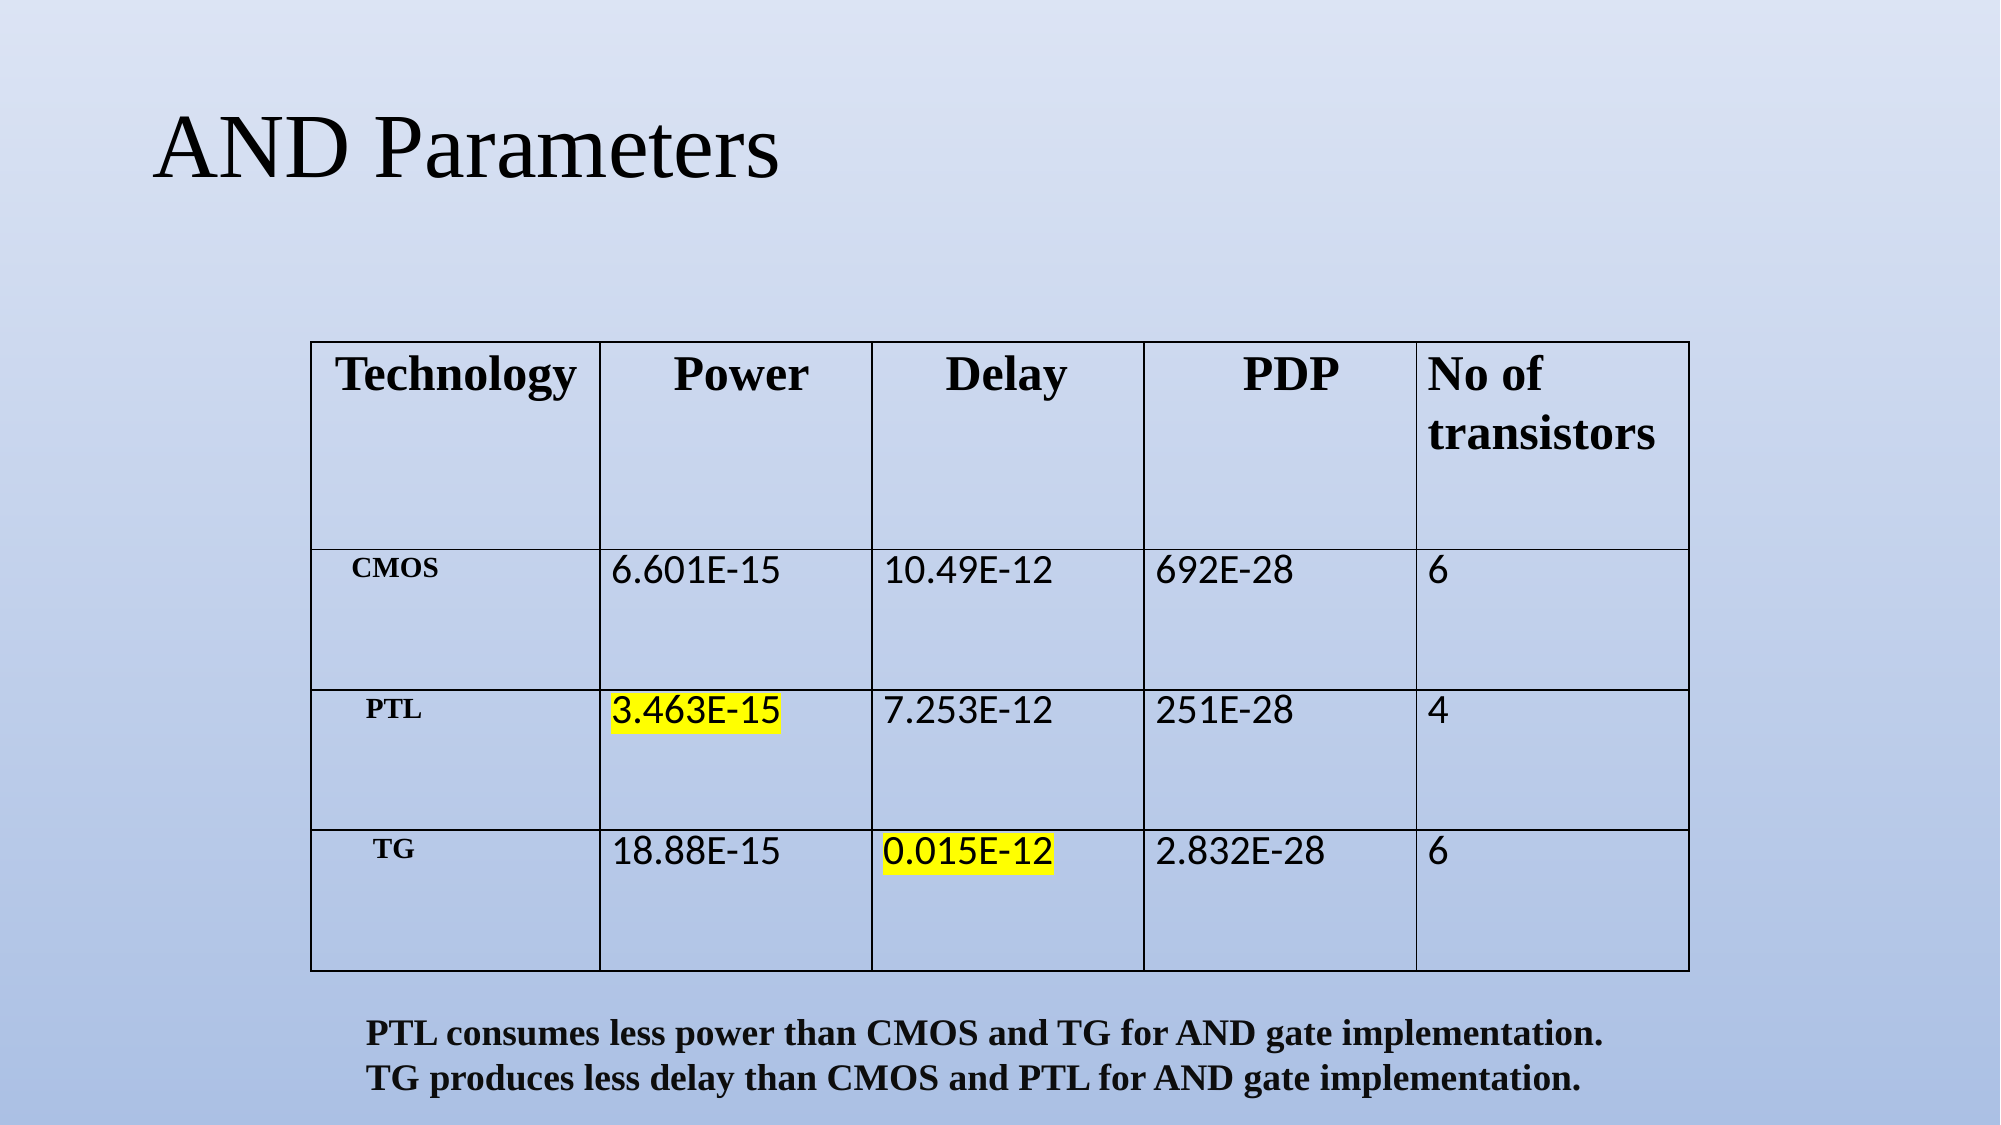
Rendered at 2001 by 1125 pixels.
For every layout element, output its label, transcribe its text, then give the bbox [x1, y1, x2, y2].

table_cell 6 [1417, 550, 1688, 689]
table_cell PTL [312, 691, 599, 829]
table_cell 692E-28 [1145, 550, 1416, 689]
table_cell 6.601E-15 [601, 550, 871, 689]
list [137, 302, 1863, 1017]
table_cell 7.253E-12 [873, 691, 1143, 829]
table_cell 0.015E-12 [873, 831, 1143, 970]
title AND Parameters [137, 59, 1863, 235]
table_cell 4 [1417, 691, 1688, 829]
table_header Delay [873, 343, 1143, 549]
table_cell 18.88E-15 [601, 831, 871, 970]
table_cell 251E-28 [1145, 691, 1416, 829]
table_cell 3.463E-15 [601, 691, 871, 829]
table_cell 6 [1417, 831, 1688, 970]
table_cell CMOS [312, 550, 599, 689]
table_cell 2.832E-28 [1145, 831, 1416, 970]
table_cell 10.49E-12 [873, 550, 1143, 689]
table_header No of transistors [1417, 343, 1688, 549]
table_header PDP [1145, 343, 1416, 549]
text_box PTL consumes less power than CMOS and TG for AND gate implementation. TG produces less delay than CMOS and PTL for AND gate implementation. [351, 1000, 1649, 1106]
table_header Power [601, 343, 871, 549]
table_header Technology [312, 343, 599, 549]
table_cell TG [312, 831, 599, 970]
